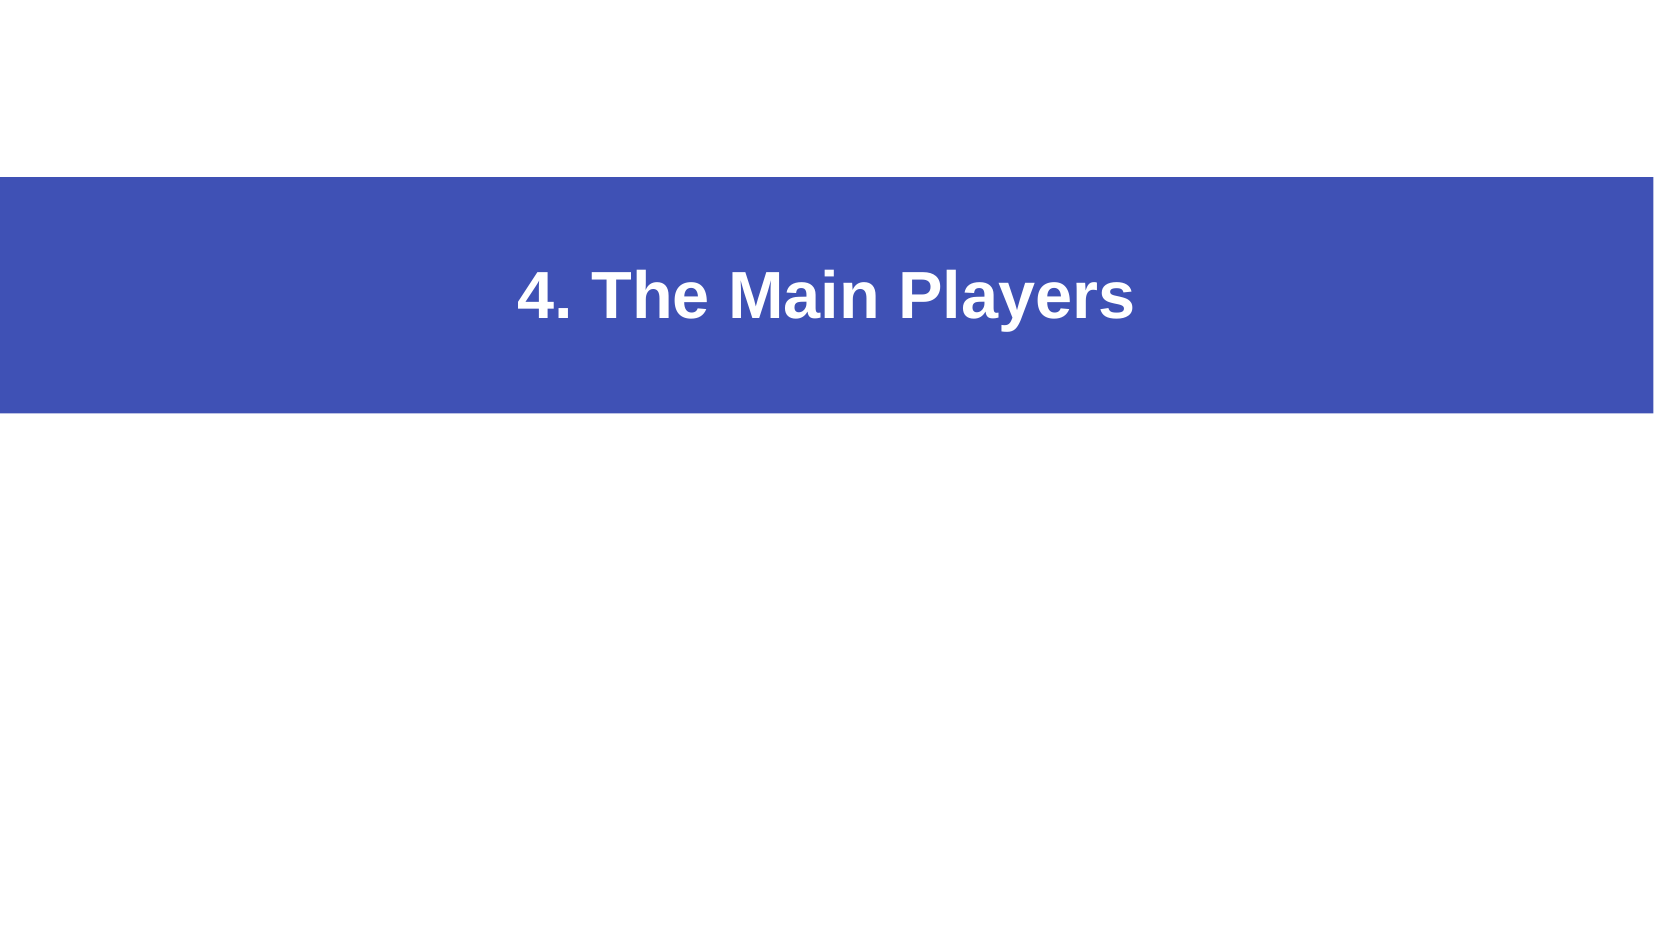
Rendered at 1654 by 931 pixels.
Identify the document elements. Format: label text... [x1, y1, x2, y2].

title 4. The Main Players [0, 177, 1654, 414]
